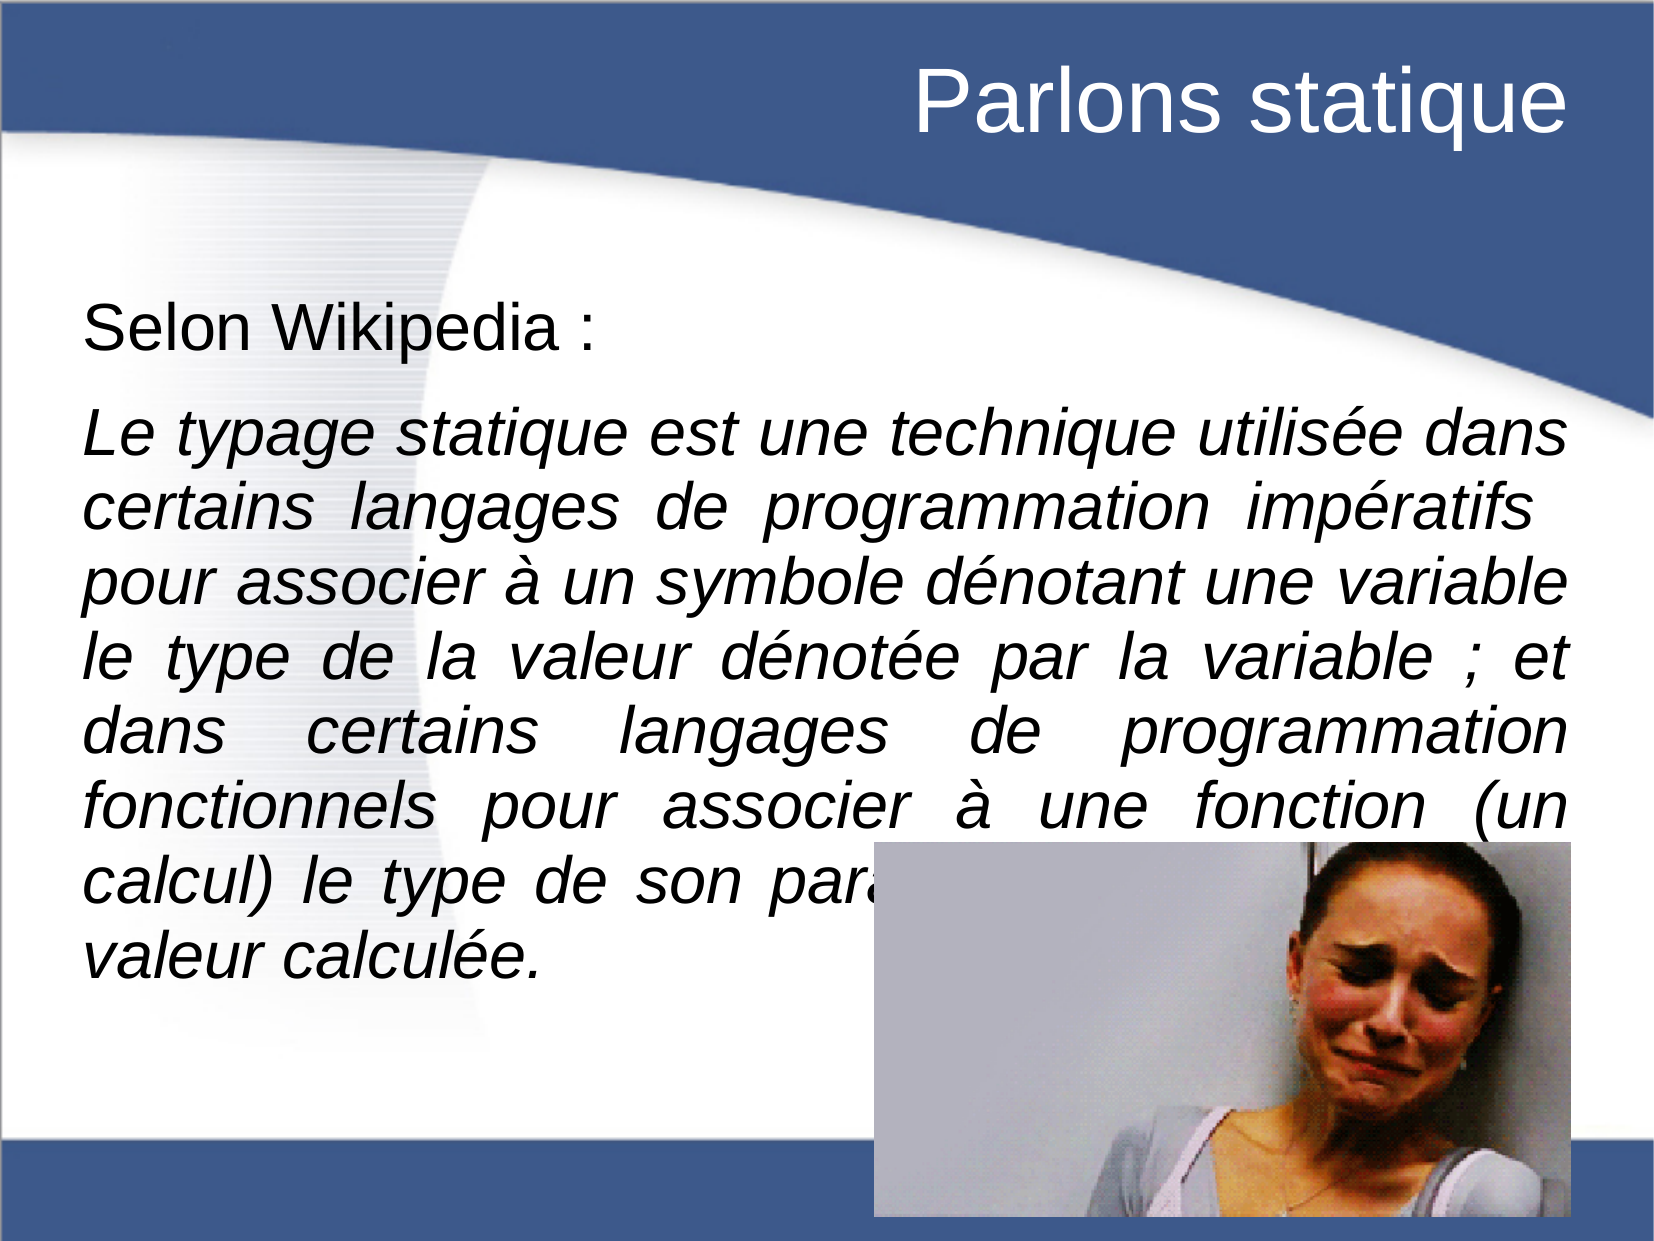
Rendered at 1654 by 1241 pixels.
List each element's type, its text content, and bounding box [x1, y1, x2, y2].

list Selon Wikipedia : Le typage statique est une technique utilisée dans certains langages de programmation impératifs pour associer à un symbole dénotant une variable le type de la valeur dénotée par la variable ; et dans certains langages de programmation fonctionnels pour associer à une fonction (un calcul) le type de son paramètre et le type de la valeur calculée. [82, 290, 1571, 1087]
picture [0, 0, 1654, 1241]
title Parlons statique [82, 49, 1571, 257]
